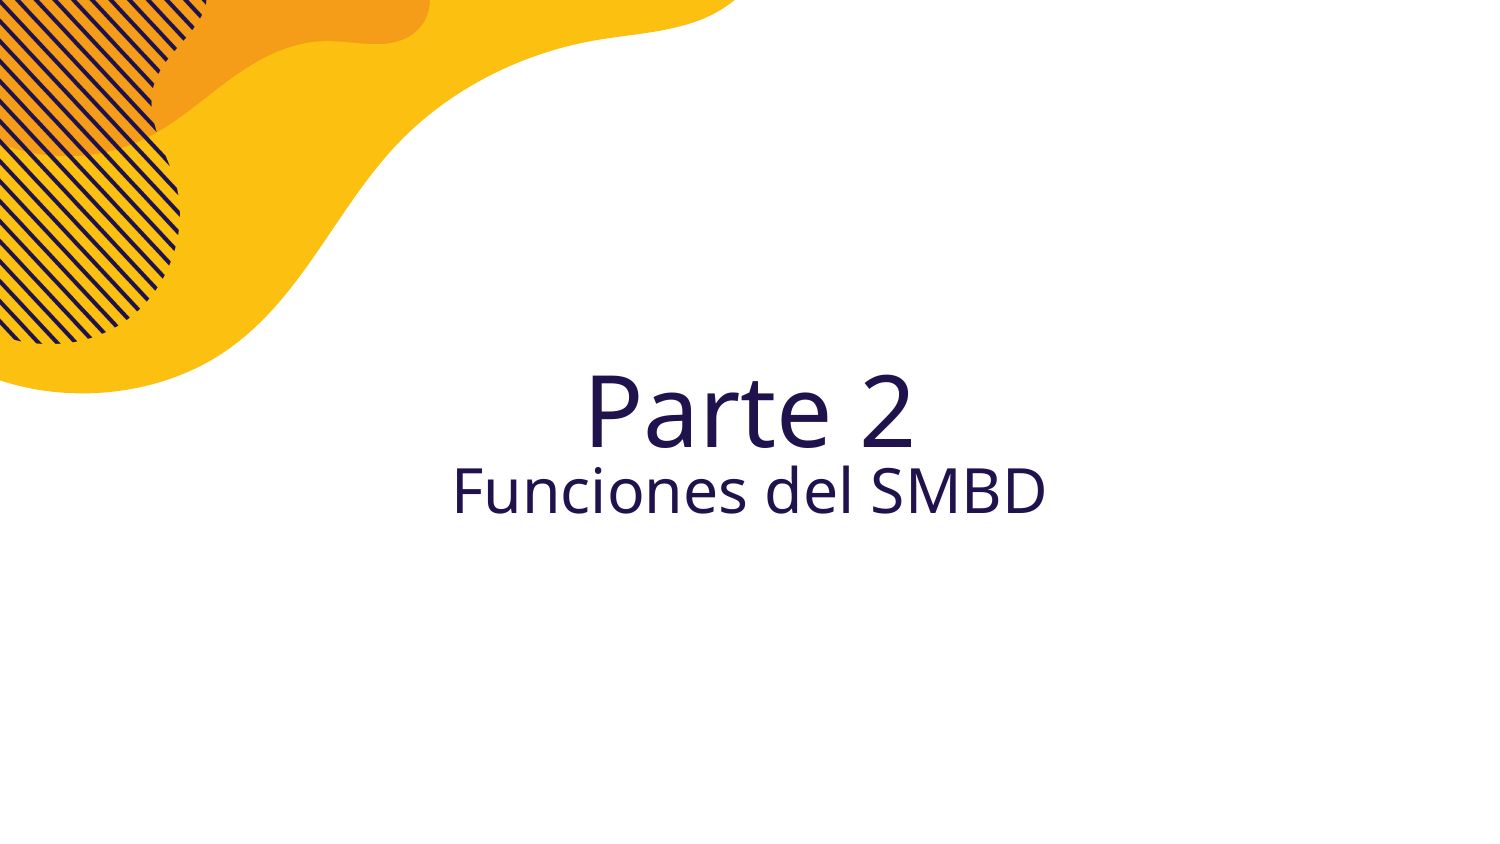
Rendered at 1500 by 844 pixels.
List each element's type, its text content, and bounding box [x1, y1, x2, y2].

picture [0, 0, 207, 344]
title Parte 2 [443, 332, 1057, 435]
text_box [0, 0, 735, 394]
title Funciones del SMBD [151, 435, 1349, 519]
